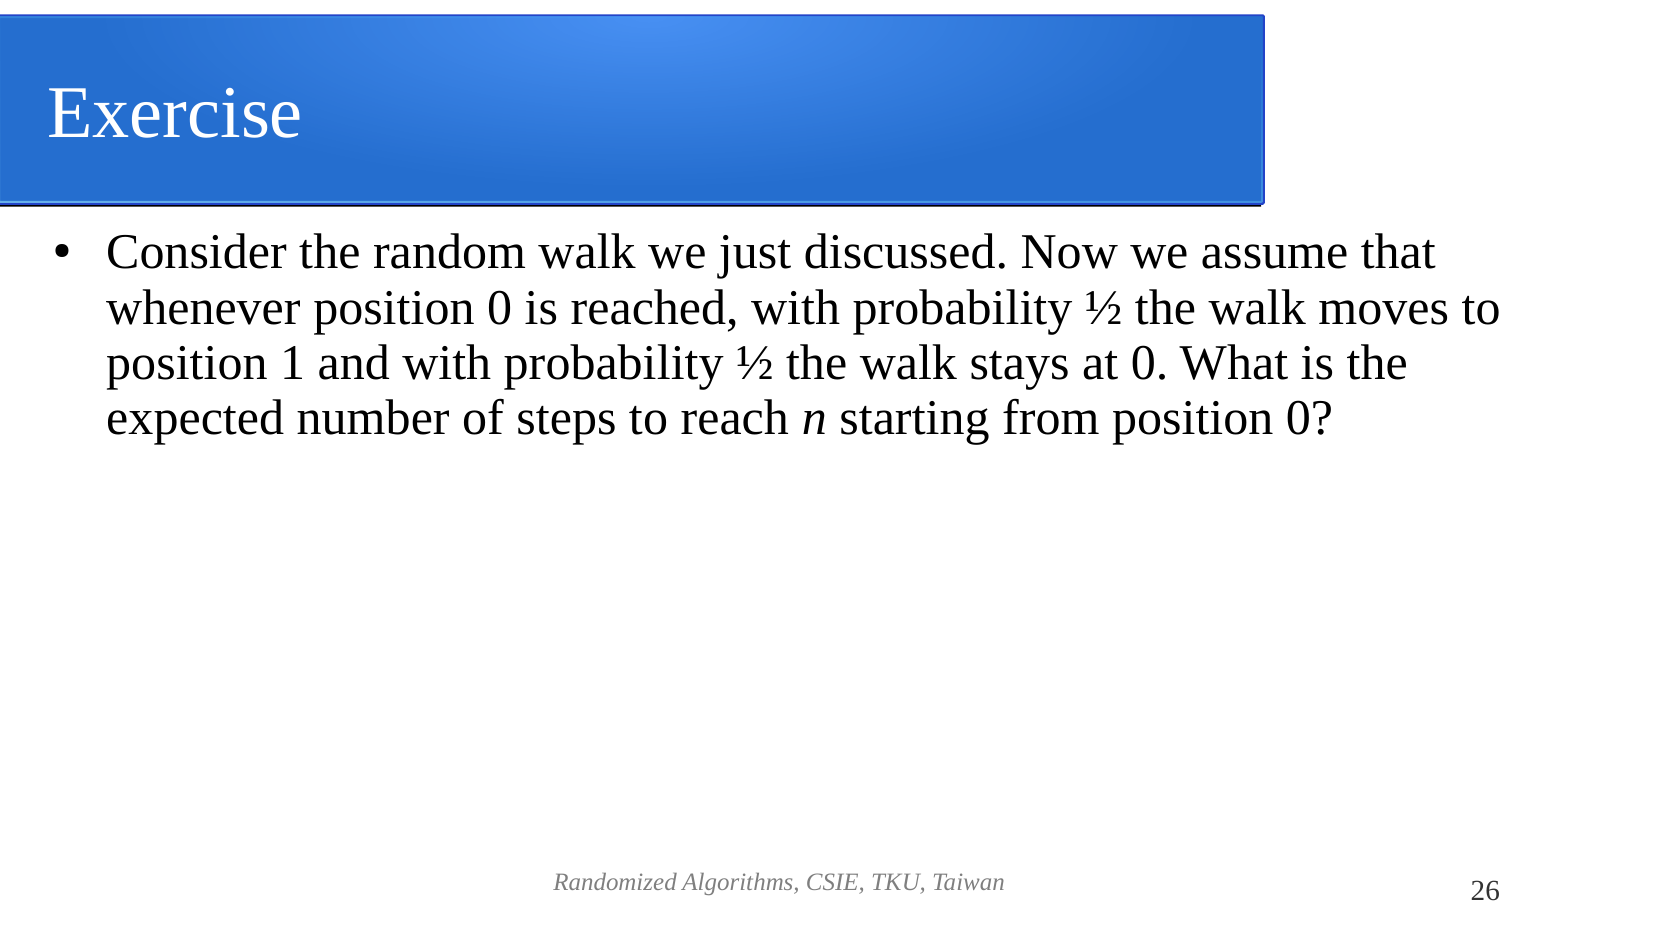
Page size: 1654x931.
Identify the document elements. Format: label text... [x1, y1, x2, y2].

list Consider the random walk we just discussed. Now we assume that whenever position 0 is reached, with probability ½ the walk moves to position 1 and with probability ½ the walk stays at 0. What is the expected number of steps to reach n starting from position 0? [35, 224, 1524, 764]
title Exercise [47, 35, 1199, 189]
